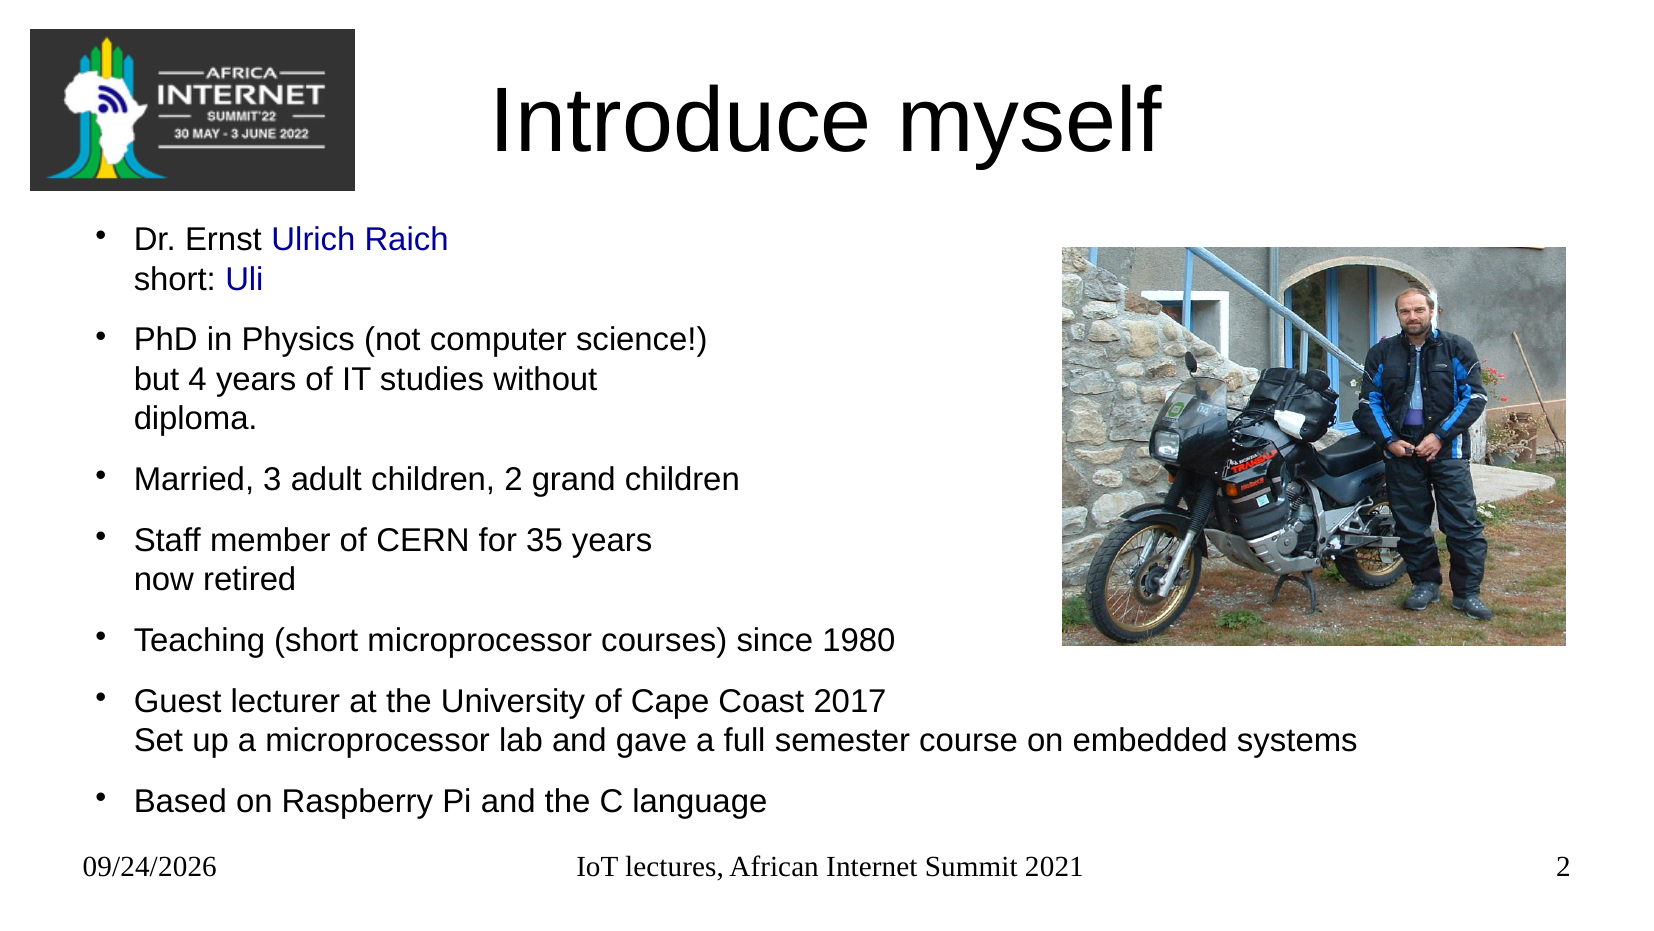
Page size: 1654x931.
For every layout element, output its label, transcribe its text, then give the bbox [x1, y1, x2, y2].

picture [1062, 247, 1566, 646]
picture [30, 29, 355, 191]
title Introduce myself [82, 37, 1571, 193]
list Dr. Ernst Ulrich Raich short: Uli PhD in Physics (not computer science!) but 4 years of IT studies without diploma. Married, 3 adult children, 2 grand children Staff member of CERN for 35 years now retired Teaching (short microprocessor courses) since 1980 Guest lecturer at the University of Cape Coast 2017 Set up a microprocessor lab and gave a full semester course on embedded systems Based on Raspberry Pi and the C language [82, 217, 1571, 827]
